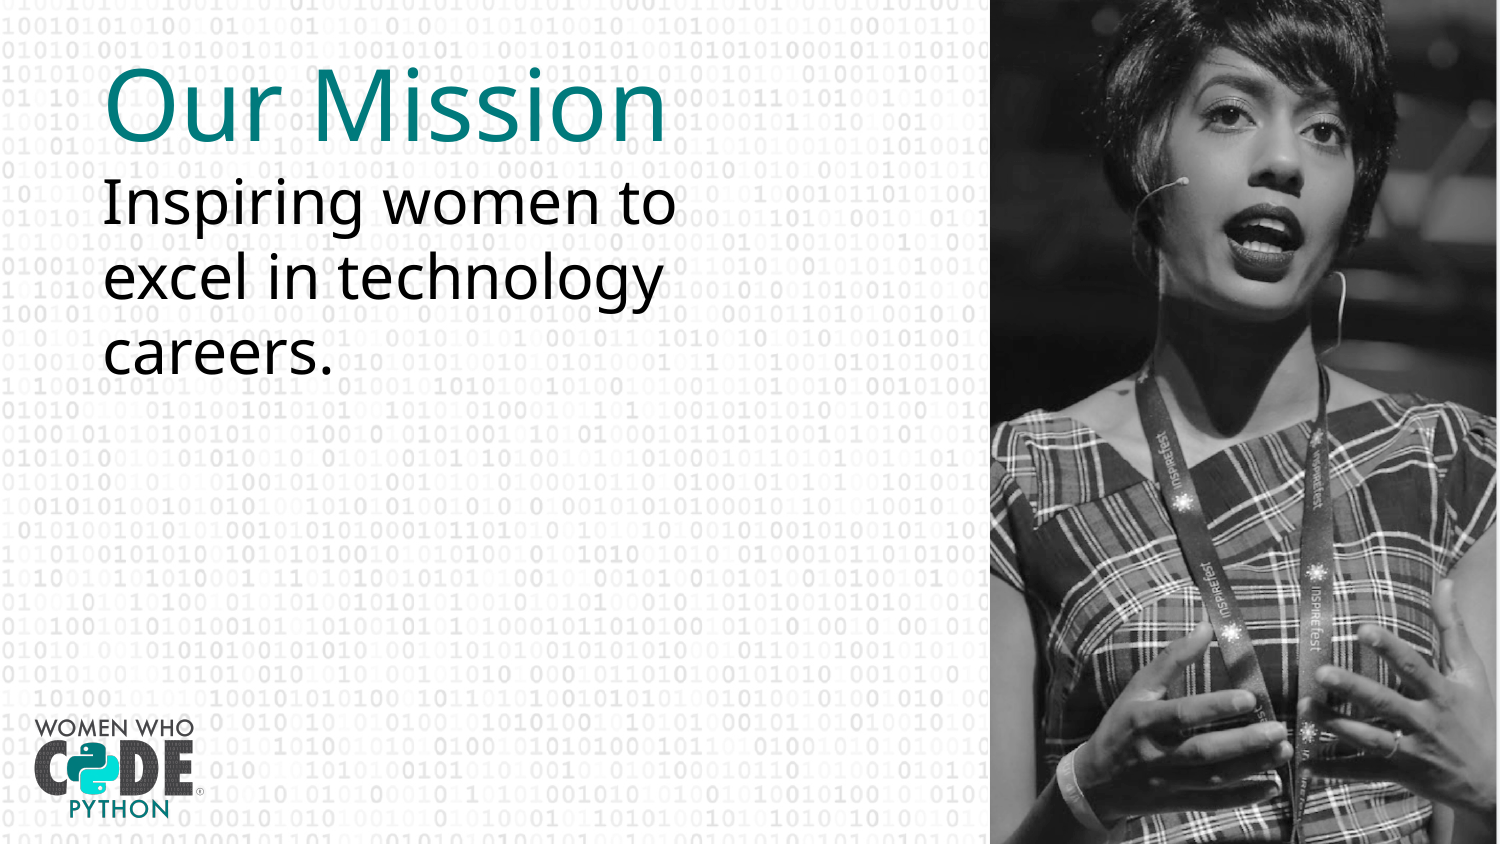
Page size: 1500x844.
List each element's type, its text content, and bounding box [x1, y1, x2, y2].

picture [0, 0, 1500, 844]
text_box Our Mission Inspiring women to excel in technology careers. [102, 41, 988, 459]
